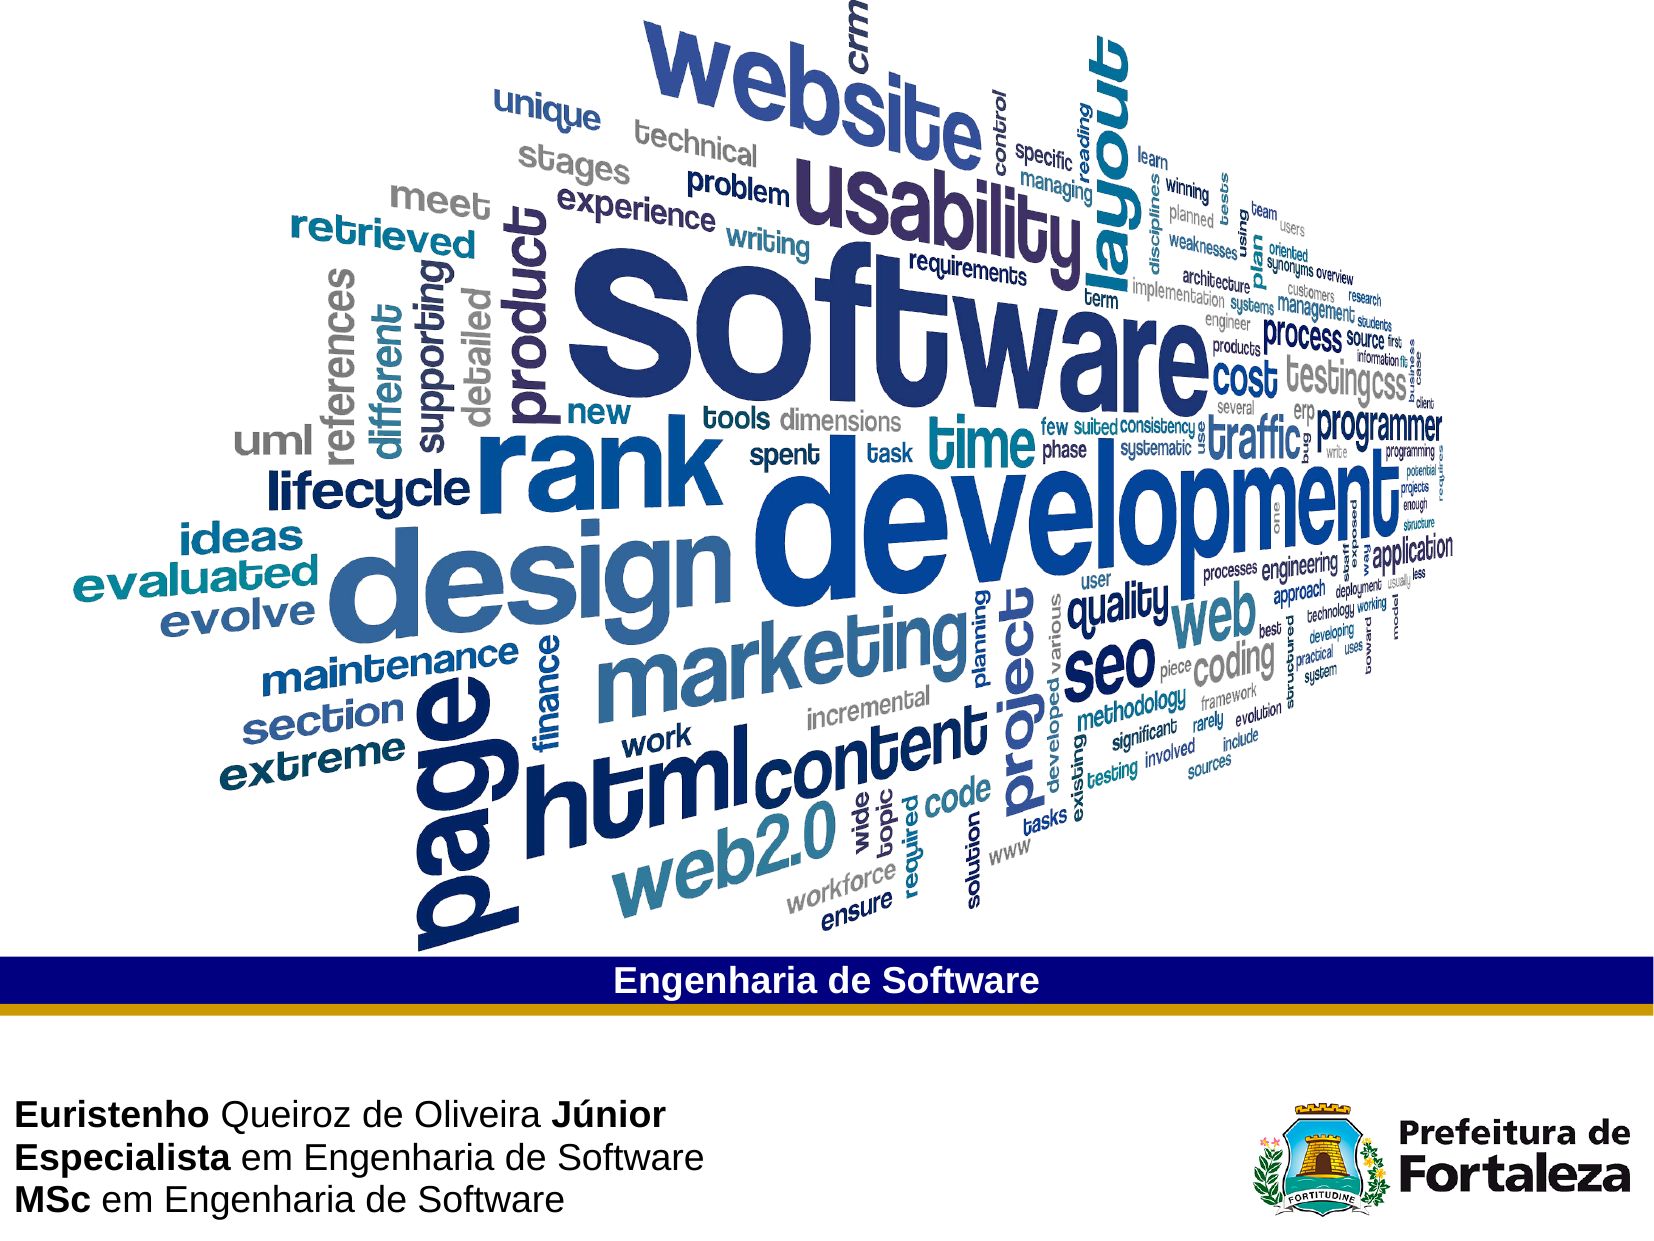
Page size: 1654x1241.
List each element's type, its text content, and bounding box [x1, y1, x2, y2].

picture [1252, 1103, 1630, 1217]
text_box Euristenho Queiroz de Oliveira Júnior Especialista em Engenharia de Software MSc em Engenharia de Software [0, 1086, 720, 1228]
picture [73, 0, 1453, 952]
text_box Engenharia de Software [0, 956, 1654, 1003]
text_box [0, 1003, 1654, 1016]
